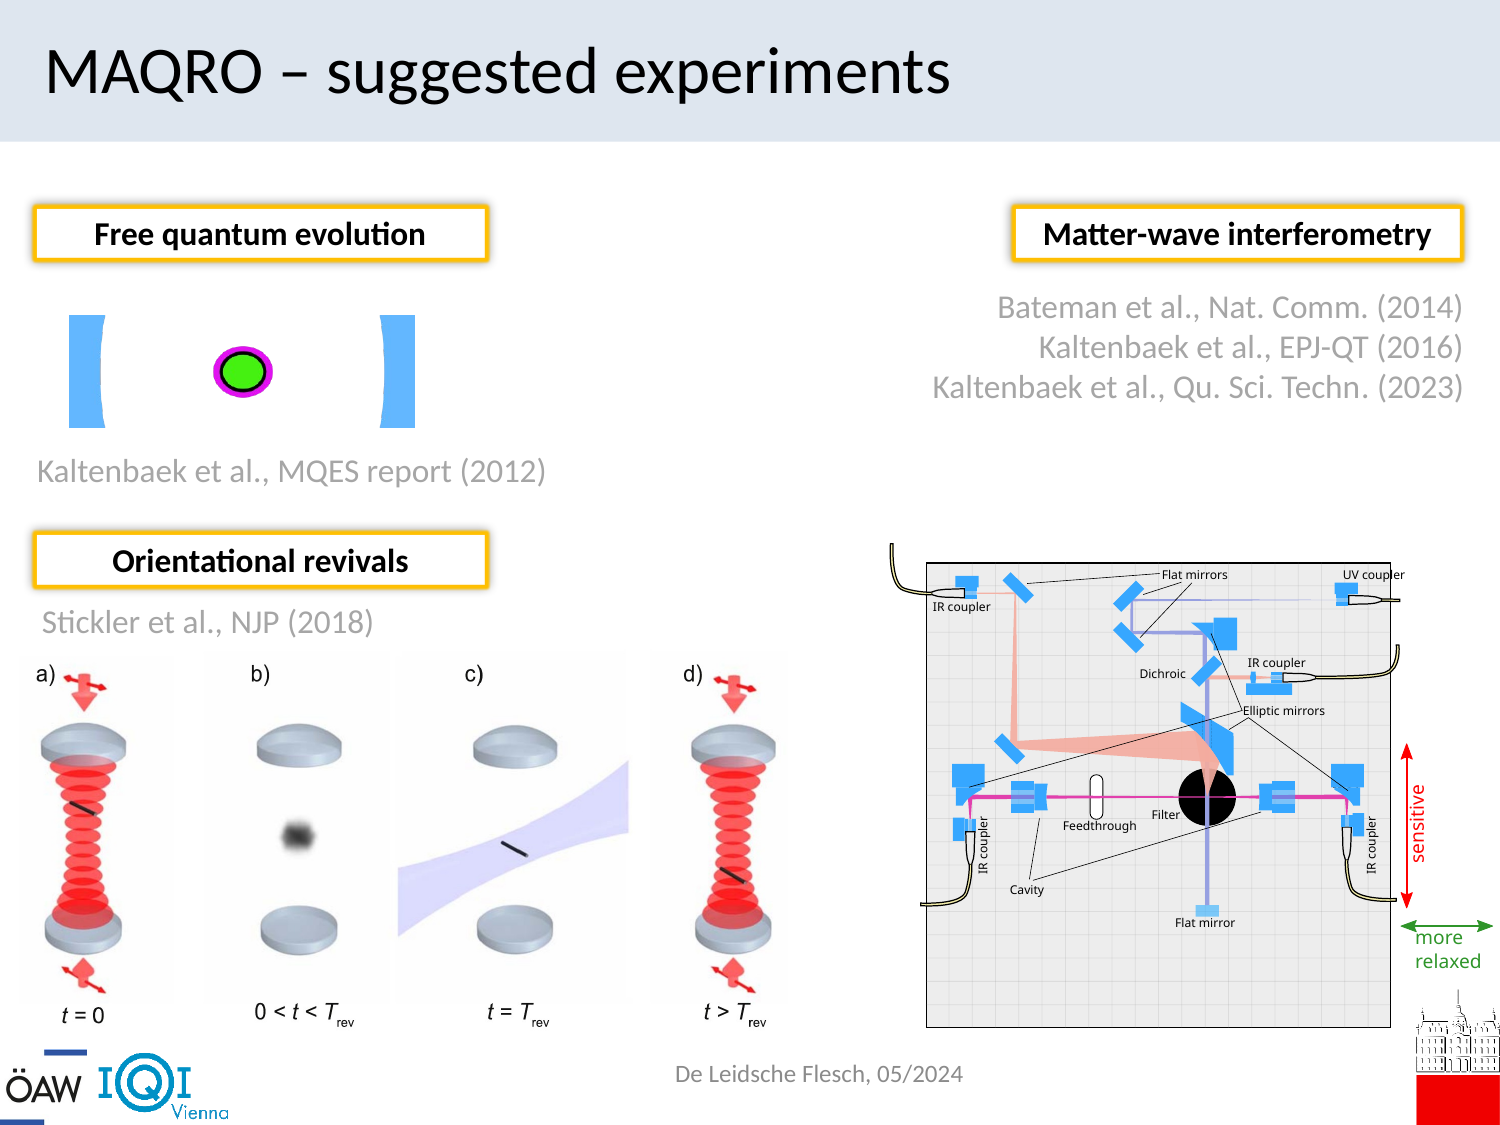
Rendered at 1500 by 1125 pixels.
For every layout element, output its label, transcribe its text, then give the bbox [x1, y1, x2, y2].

text_box Stickler et al., NJP (2018) [27, 593, 390, 648]
text_box Matter-wave interferometry [1017, 210, 1460, 258]
picture [19, 641, 788, 1042]
picture [886, 540, 1500, 1125]
text_box Free quantum evolution [37, 210, 485, 258]
text_box Orientational revivals [37, 536, 485, 585]
picture [69, 315, 415, 428]
text_box Bateman et al., Nat. Comm. (2014) Kaltenbaek et al., EPJ-QT (2016) Kaltenbaek et al., Qu. Sci. Techn. (2023) [838, 277, 1479, 353]
picture [0, 1049, 87, 1125]
title MAQRO – suggested experiments [29, 7, 1317, 126]
text_box Kaltenbaek et al., MQES report (2012) [22, 442, 563, 497]
picture [94, 1049, 234, 1124]
